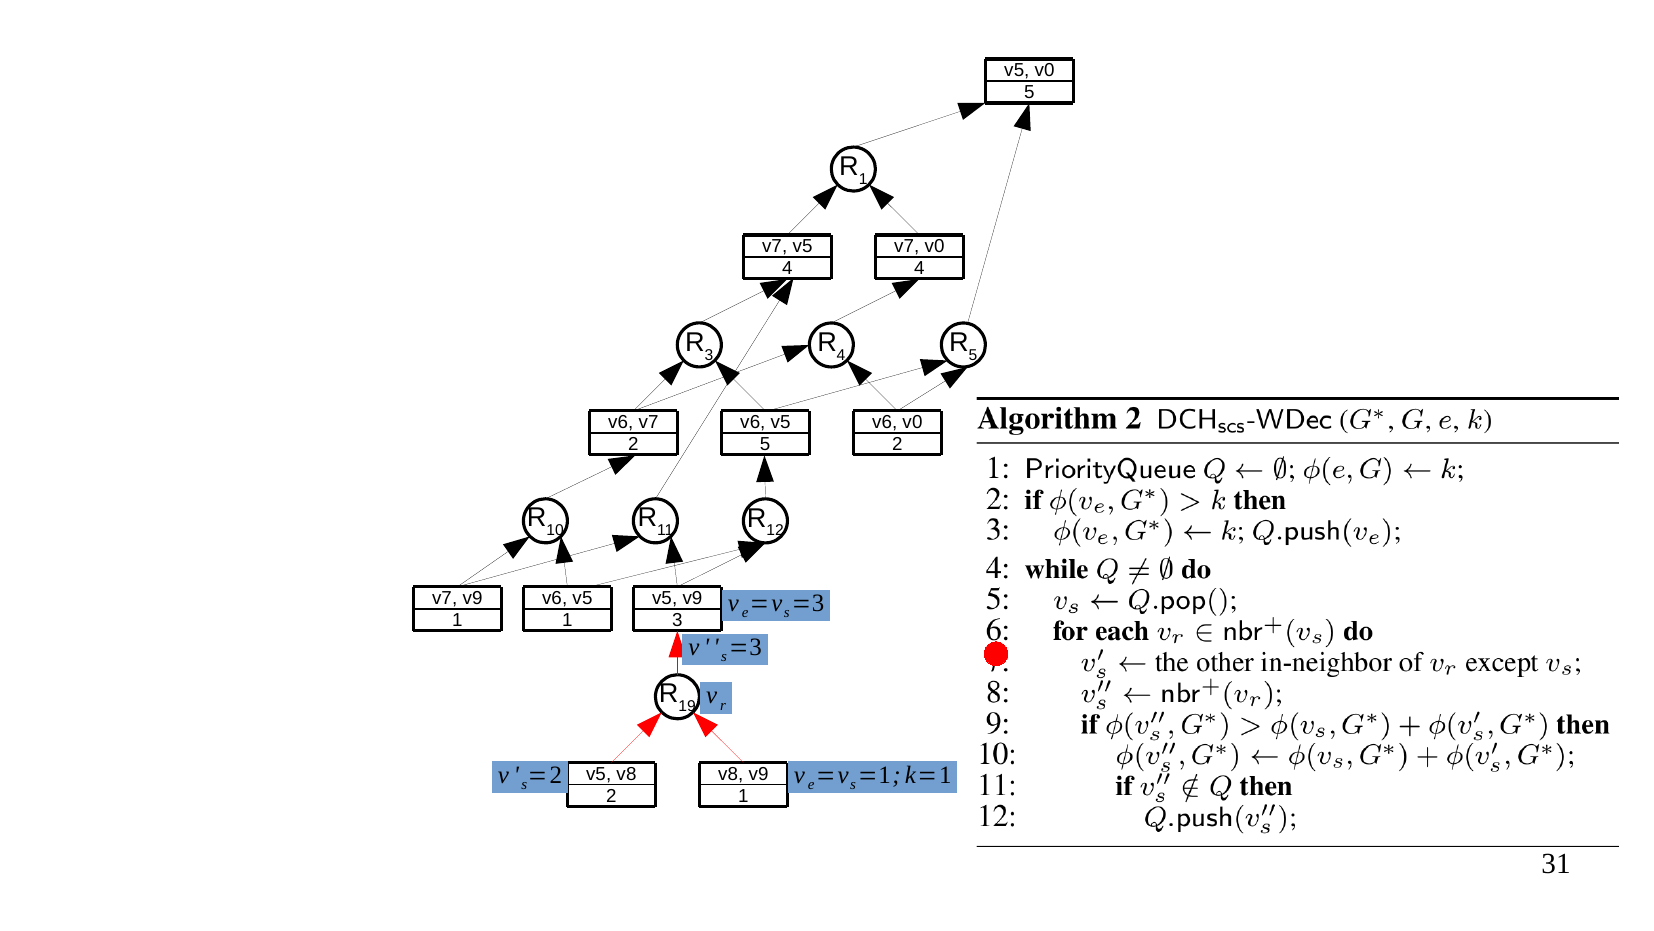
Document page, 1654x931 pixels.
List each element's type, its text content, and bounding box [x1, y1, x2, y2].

text_box [984, 641, 1008, 666]
text_box v5, v0 [987, 61, 1072, 80]
chart [721, 589, 831, 622]
chart [682, 633, 768, 666]
text_box 4 [745, 258, 830, 277]
text_box R1 [831, 147, 876, 192]
text_box v7, v9 [415, 588, 500, 608]
text_box 1 [701, 785, 786, 805]
text_box R19 [655, 674, 699, 719]
text_box 3 [635, 610, 720, 629]
text_box 5 [723, 434, 808, 453]
text_box v6, v7 [591, 412, 676, 432]
picture [976, 397, 1619, 849]
text_box 2 [569, 785, 654, 805]
chart [787, 761, 957, 793]
text_box 5 [987, 82, 1072, 101]
text_box v6, v5 [723, 412, 808, 432]
text_box 2 [855, 434, 940, 453]
text_box v5, v8 [569, 764, 654, 784]
text_box v7, v5 [745, 237, 830, 256]
text_box 2 [591, 434, 676, 453]
text_box v5, v9 [635, 588, 720, 608]
text_box R10 [523, 498, 568, 543]
text_box v7, v0 [877, 237, 962, 256]
chart [699, 682, 733, 714]
text_box R12 [743, 498, 788, 543]
text_box v6, v0 [855, 412, 940, 432]
text_box 1 [415, 610, 500, 629]
text_box v8, v9 [701, 764, 786, 784]
chart [491, 761, 568, 793]
text_box 1 [525, 610, 610, 629]
text_box 4 [877, 258, 962, 277]
text_box R3 [677, 322, 722, 367]
text_box R5 [941, 322, 986, 367]
text_box v6, v5 [525, 588, 610, 608]
text_box R11 [633, 498, 678, 543]
text_box R4 [809, 322, 854, 367]
